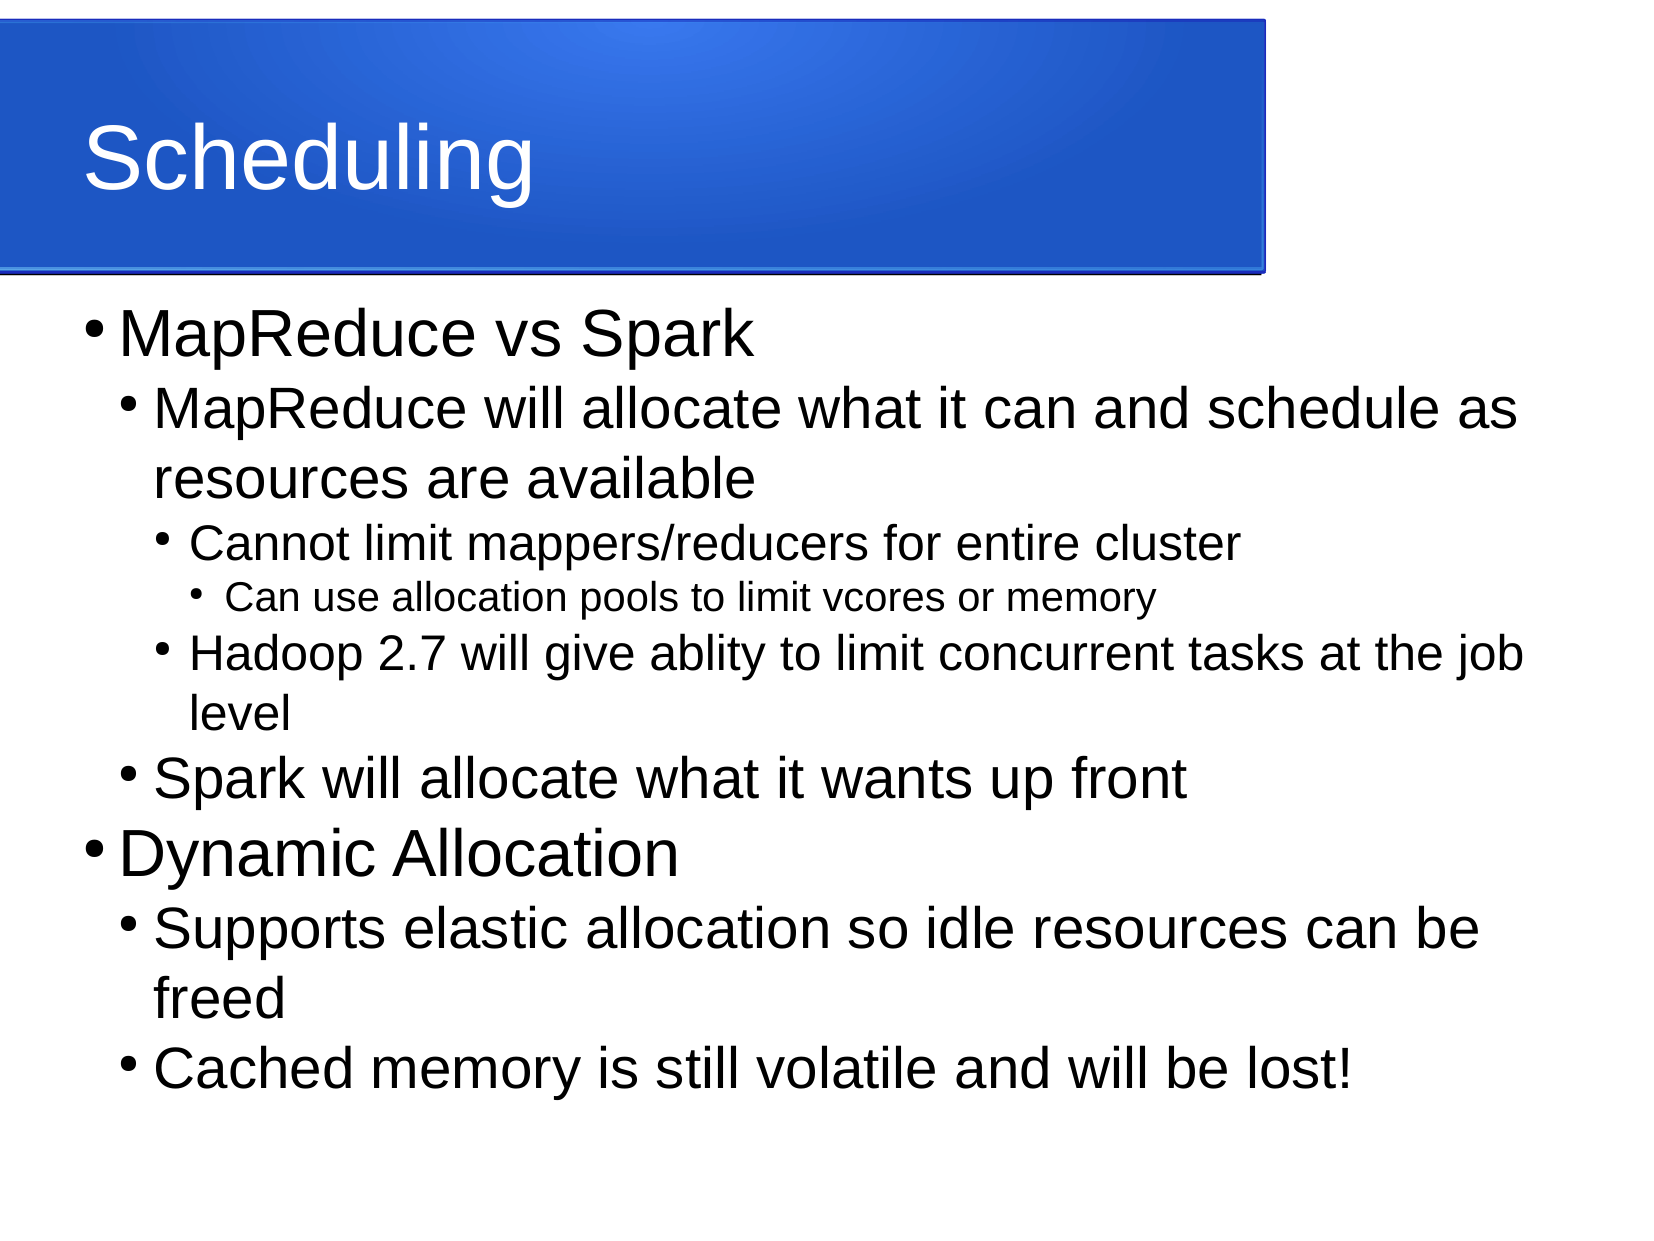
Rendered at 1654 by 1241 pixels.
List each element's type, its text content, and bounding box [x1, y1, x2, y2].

text_box MapReduce vs Spark MapReduce will allocate what it can and schedule as resources are available Cannot limit mappers/reducers for entire cluster Can use allocation pools to limit vcores or memory Hadoop 2.7 will give ablity to limit concurrent tasks at the job level Spark will allocate what it wants up front Dynamic Allocation Supports elastic allocation so idle resources can be freed Cached memory is still volatile and will be lost! [82, 290, 1570, 1010]
picture [0, 17, 1269, 282]
text_box Scheduling [82, 49, 1570, 257]
